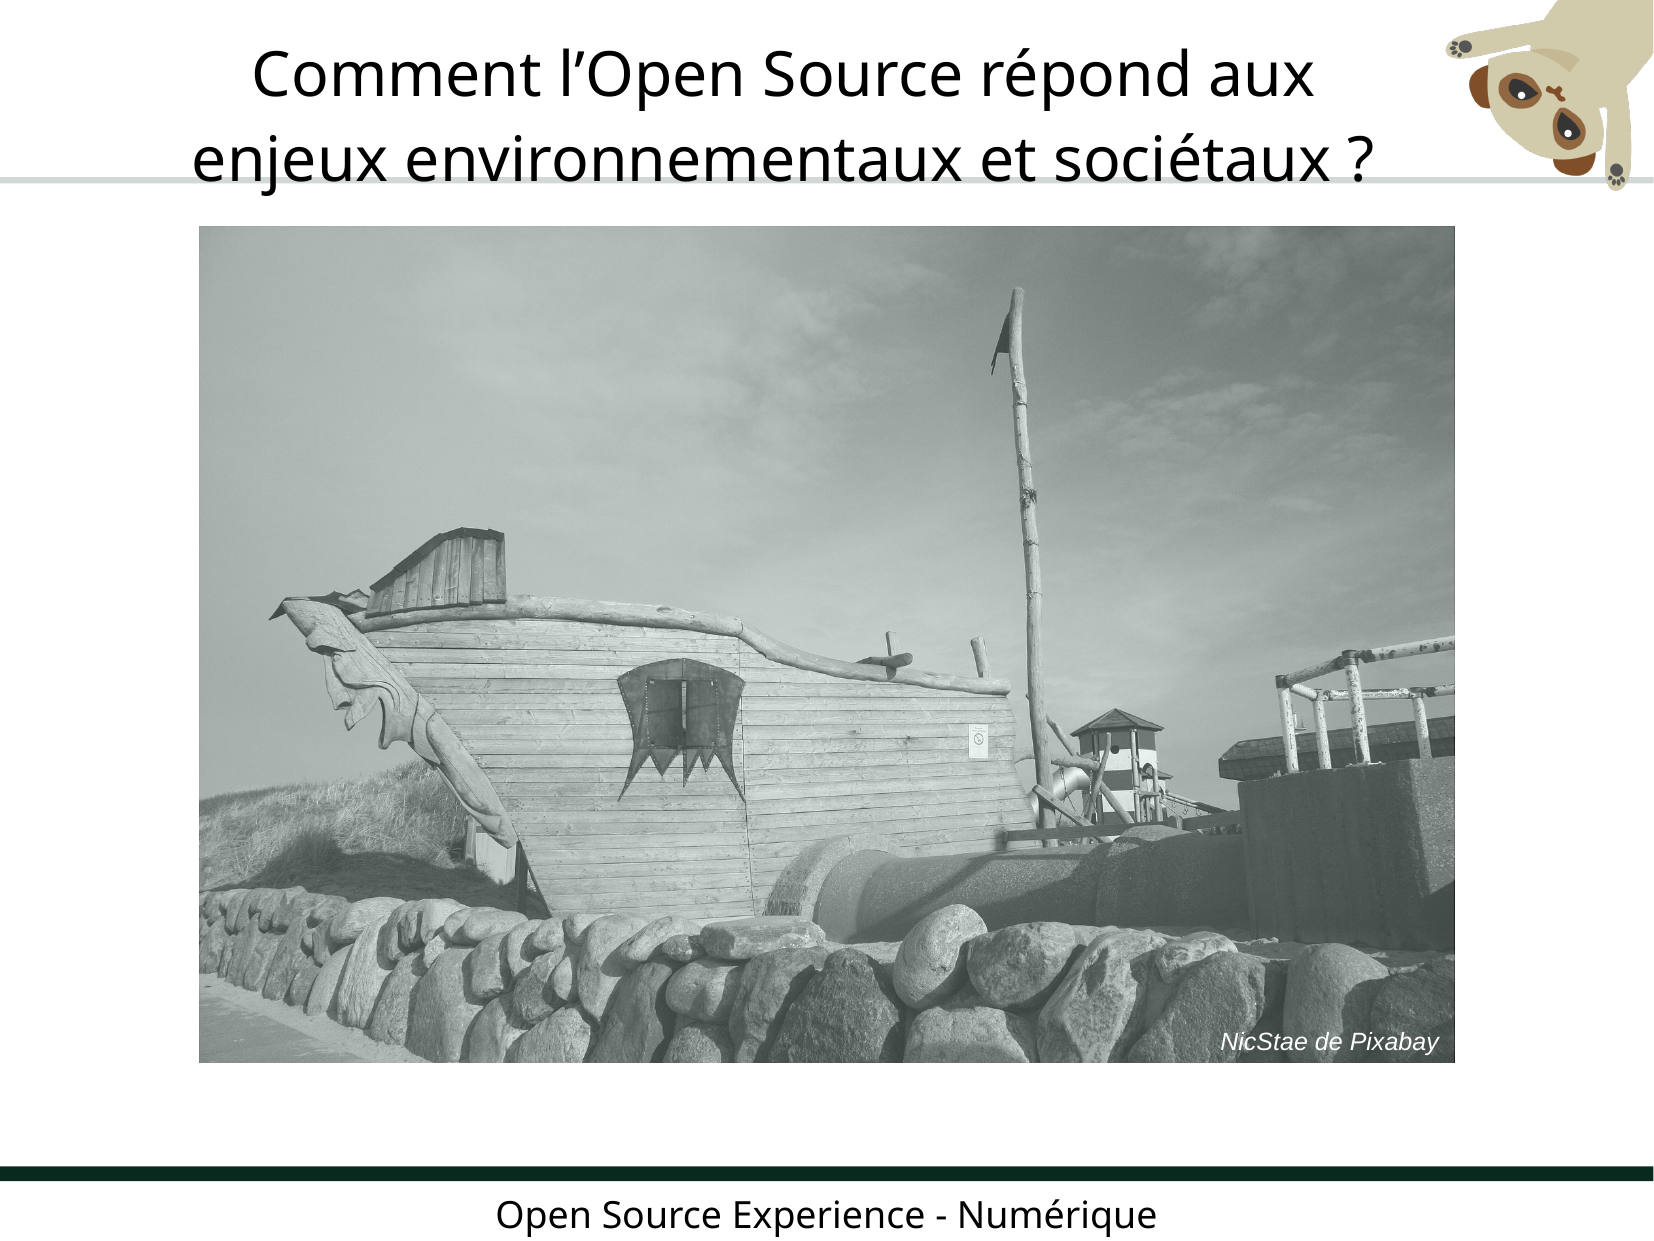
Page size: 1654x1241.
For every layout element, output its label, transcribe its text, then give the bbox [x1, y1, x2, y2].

text_box [0, 1166, 1654, 1182]
text_box [1648, 177, 1654, 184]
text_box Open Source Experience - Numérique responsable [385, 1182, 1268, 1239]
text_box [276, 177, 1567, 184]
text_box [199, 226, 1455, 1063]
picture [1426, 0, 1654, 222]
text_box Comment l’Open Source répond aux enjeux environnementaux et sociétaux ? [177, 22, 1477, 178]
text_box NicStae de Pixabay [1205, 1020, 1455, 1063]
text_box [0, 177, 270, 184]
